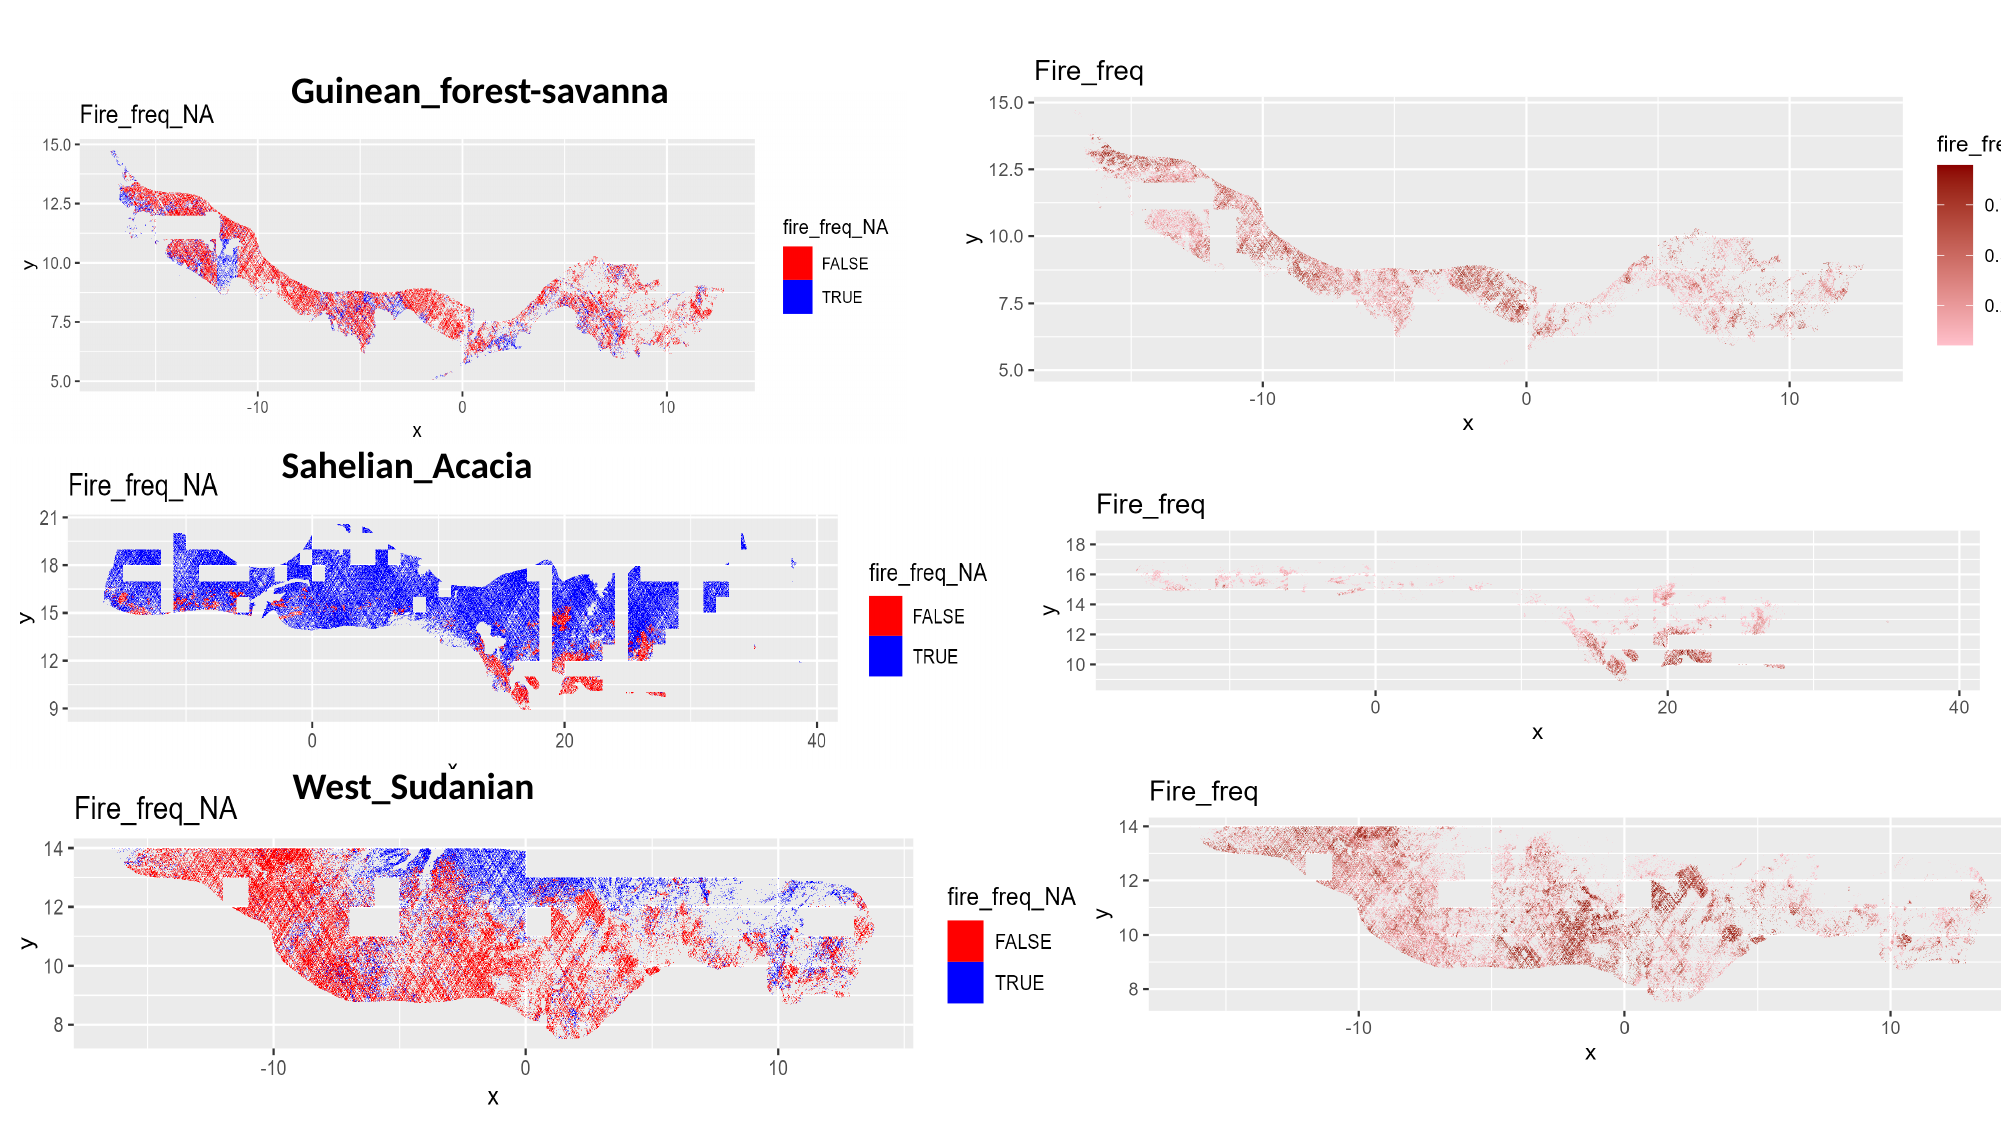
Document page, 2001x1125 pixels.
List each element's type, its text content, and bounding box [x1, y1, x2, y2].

picture [5, 457, 2001, 1122]
text_box Guinean_forest-savanna [276, 58, 685, 119]
text_box Sahelian_Acacia [266, 444, 548, 494]
picture [11, 91, 907, 444]
picture [1027, 472, 2001, 745]
picture [950, 35, 2001, 437]
text_box West_Sudanian [277, 754, 559, 815]
